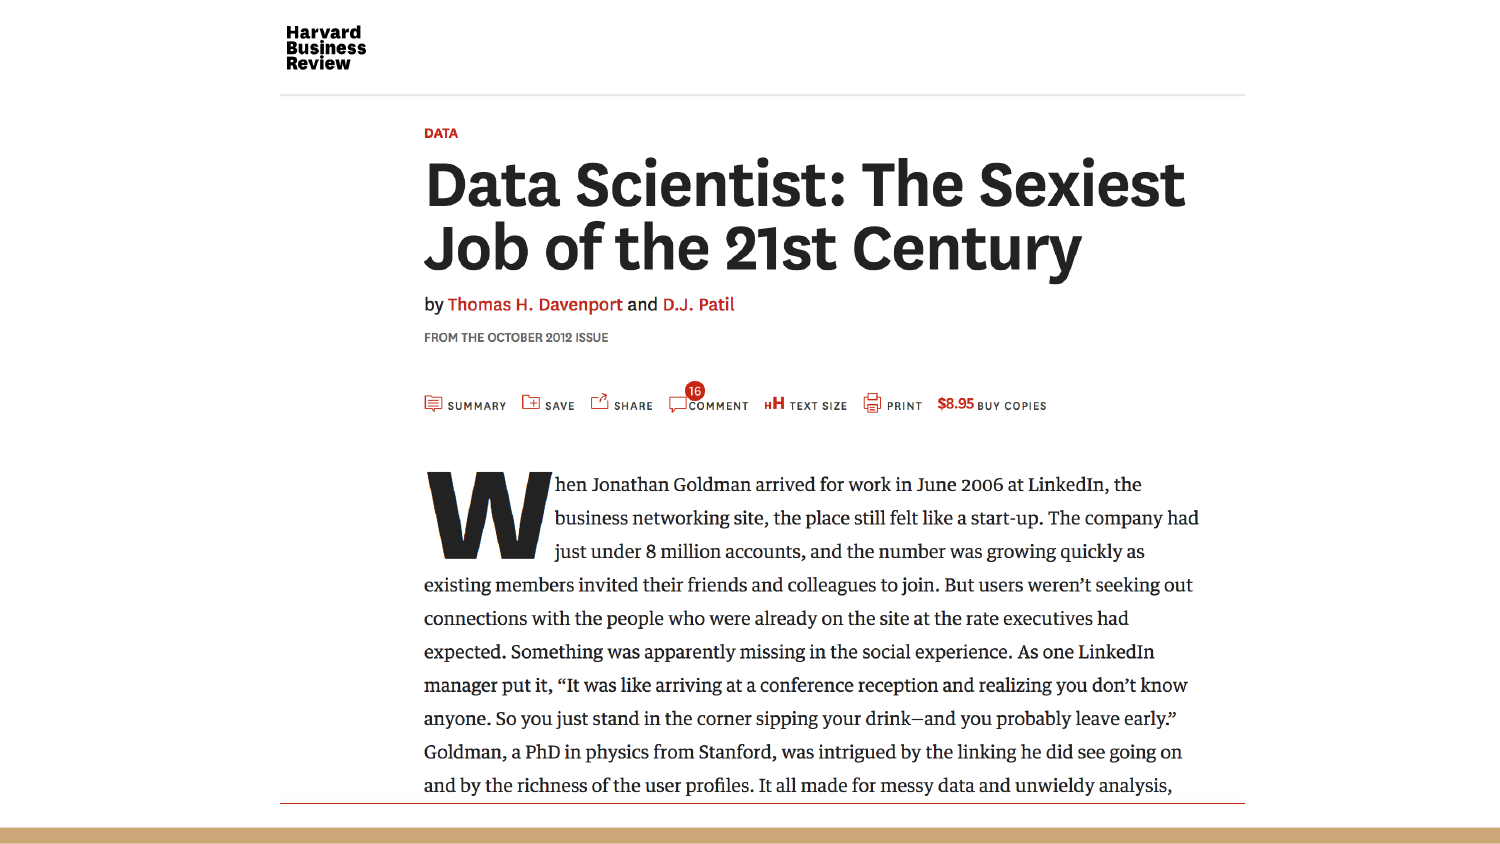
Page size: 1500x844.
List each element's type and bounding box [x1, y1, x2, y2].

picture [280, 10, 1245, 804]
